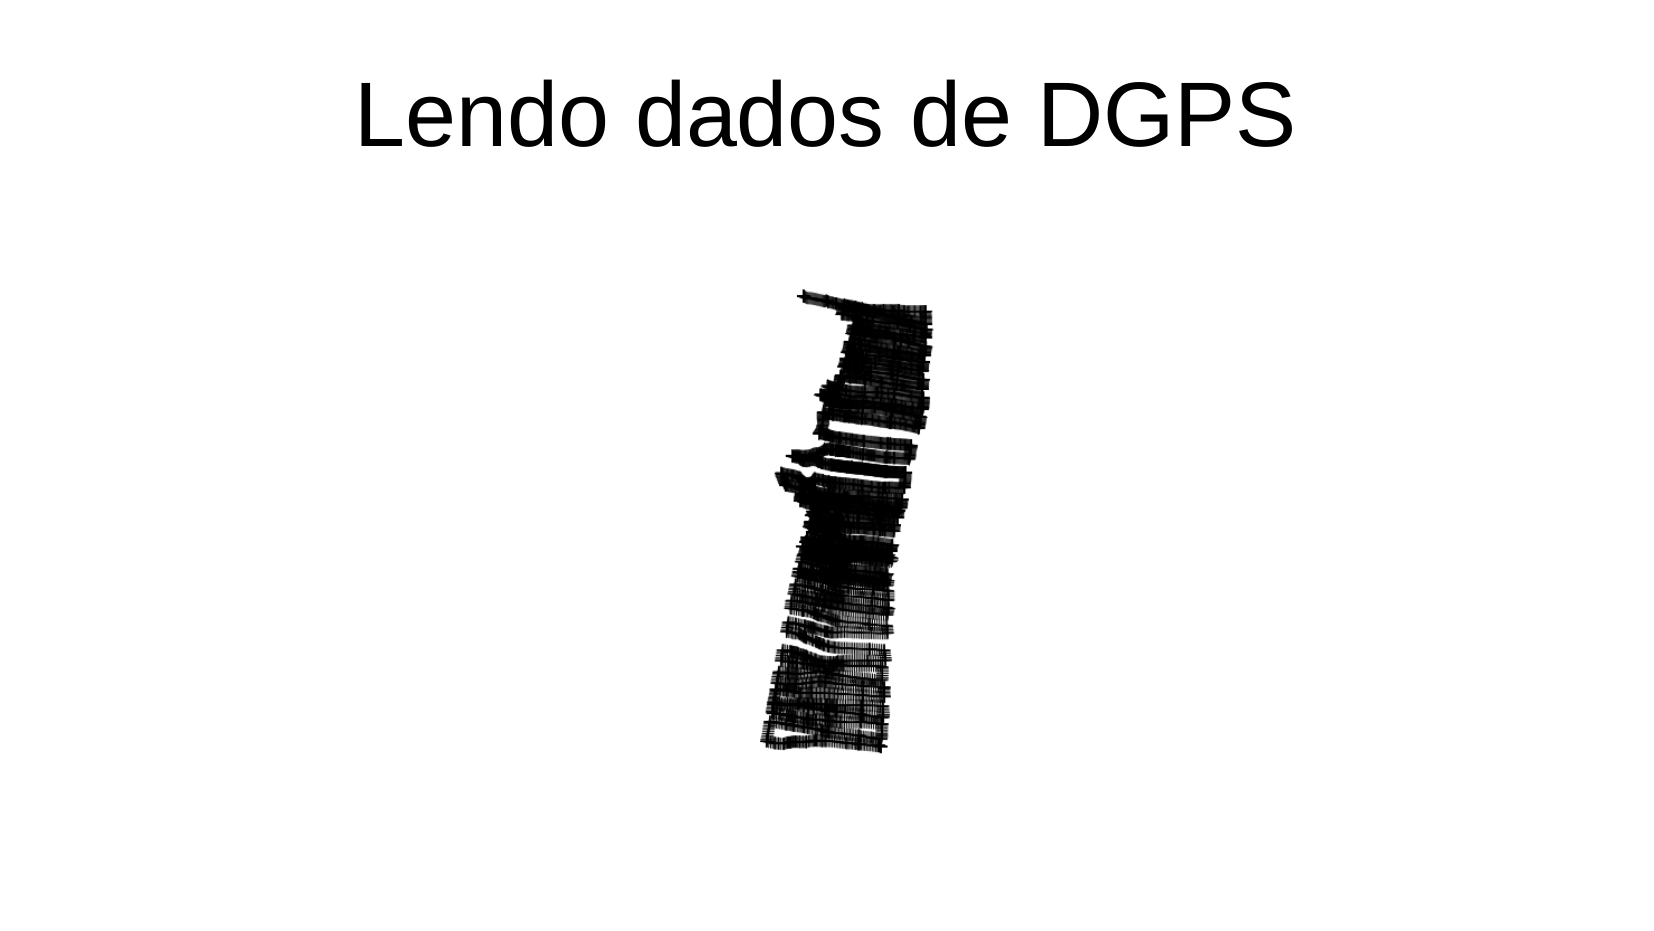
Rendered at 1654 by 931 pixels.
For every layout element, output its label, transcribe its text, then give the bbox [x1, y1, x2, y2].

title Lendo dados de DGPS [82, 37, 1571, 193]
picture [484, 190, 1166, 875]
